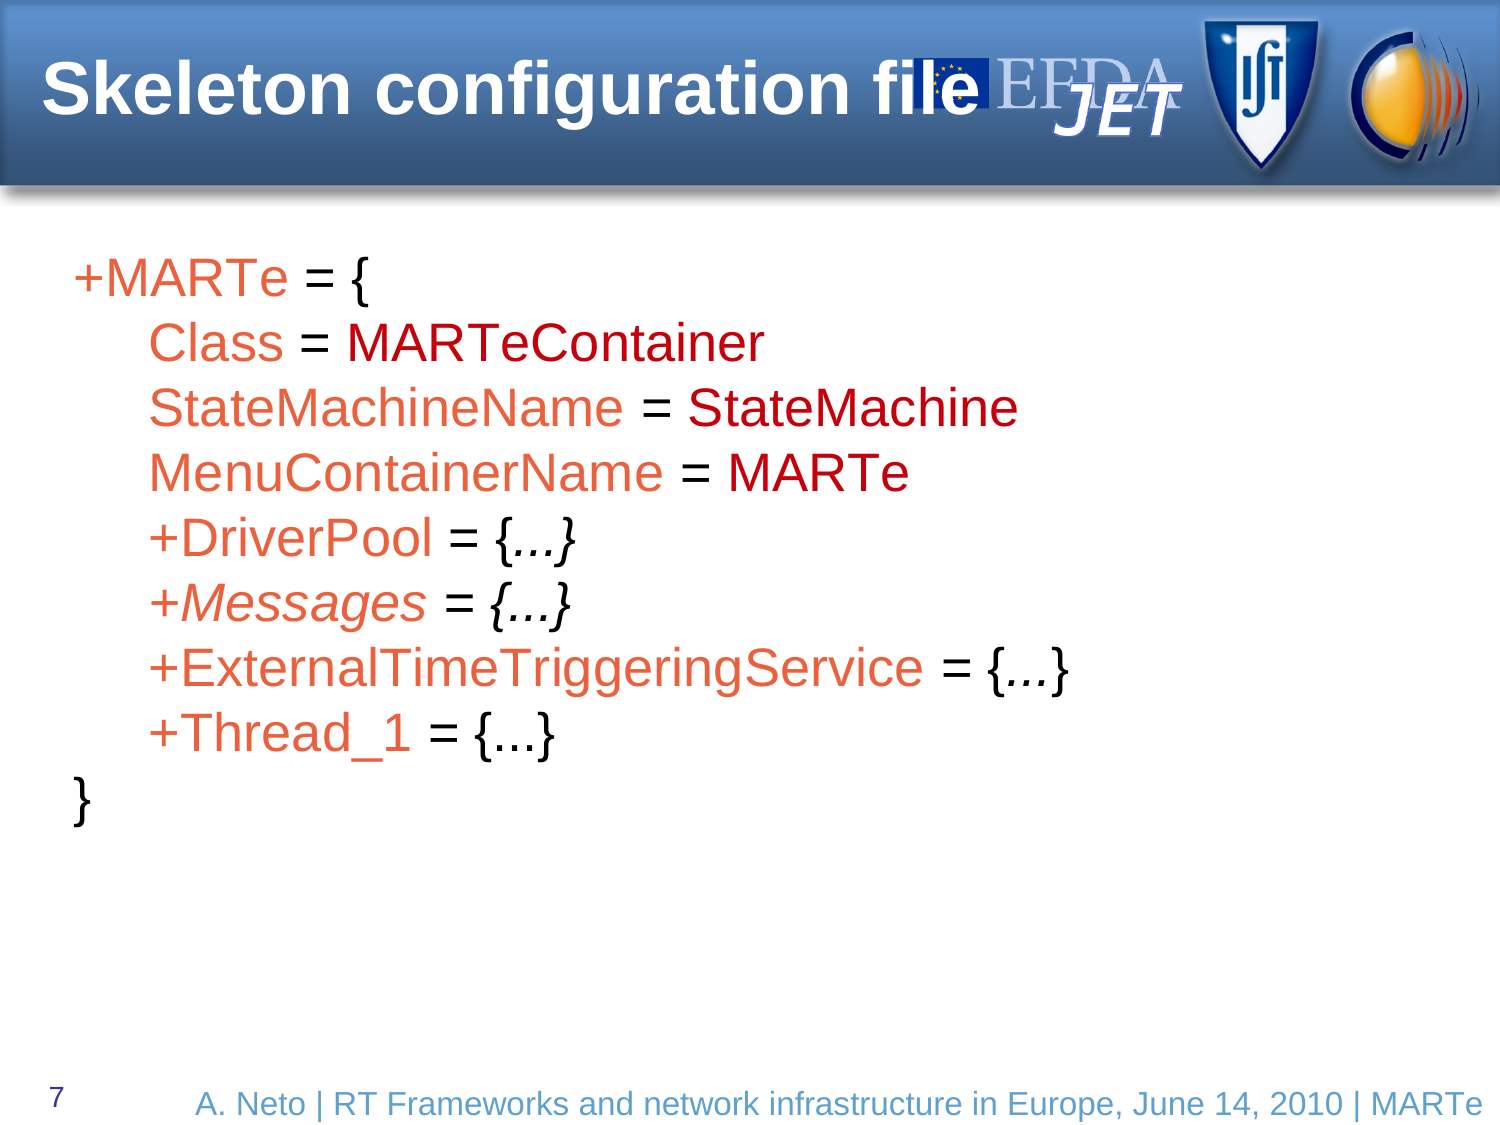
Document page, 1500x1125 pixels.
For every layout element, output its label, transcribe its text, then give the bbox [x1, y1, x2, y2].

picture [0, 0, 1500, 207]
title Skeleton configuration file [41, 0, 1128, 180]
text_box +MARTe = { Class = MARTeContainer StateMachineName = StateMachine MenuContainerName = MARTe +DriverPool = {...} +Messages = {...} +ExternalTimeTriggeringService = {...} +Thread_1 = {...} } [59, 235, 1418, 1034]
